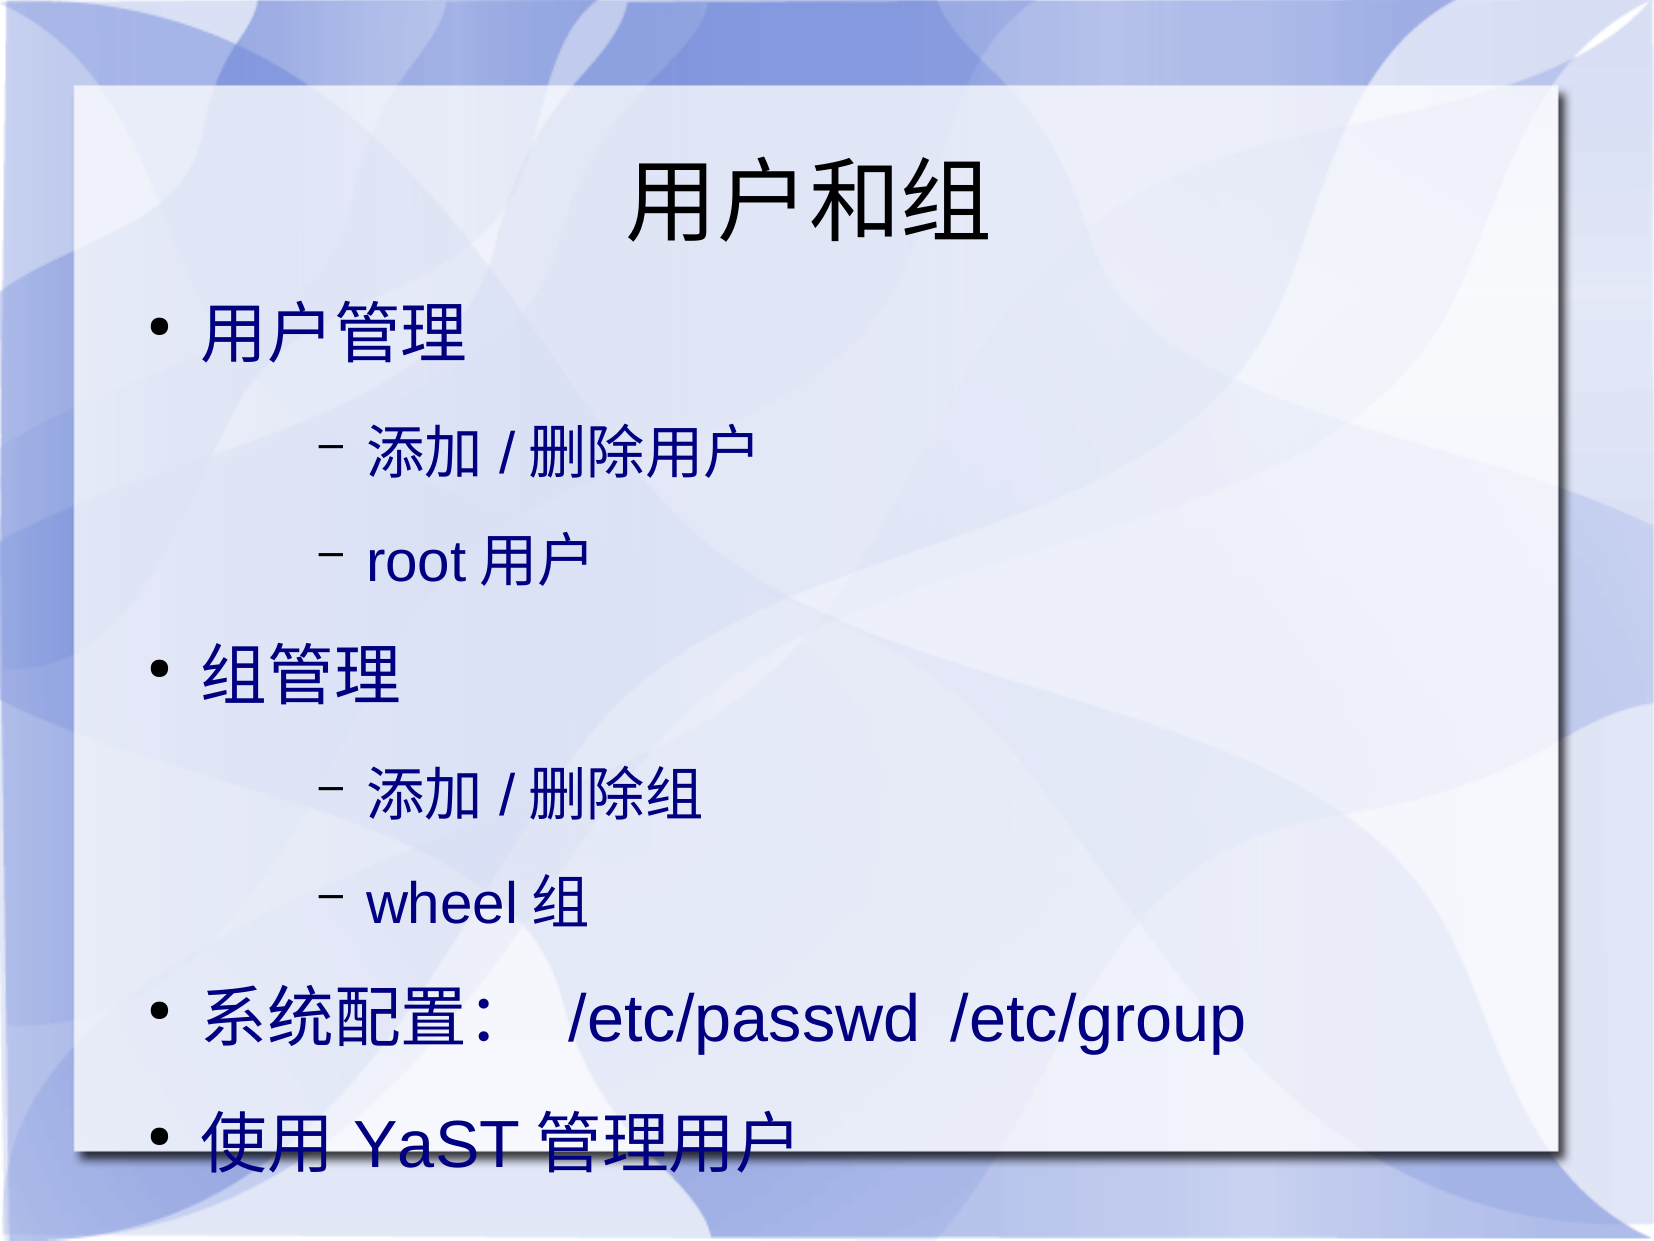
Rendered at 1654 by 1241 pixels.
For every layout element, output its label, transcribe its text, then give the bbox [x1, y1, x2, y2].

list 用户管理 添加/删除用户 root用户 组管理 添加/删除组 wheel组 系统配置： /etc/passwd /etc/group 使用YaST管理用户 [129, 279, 1501, 1126]
picture [0, 0, 1654, 1241]
title 用户和组 [82, 98, 1536, 291]
